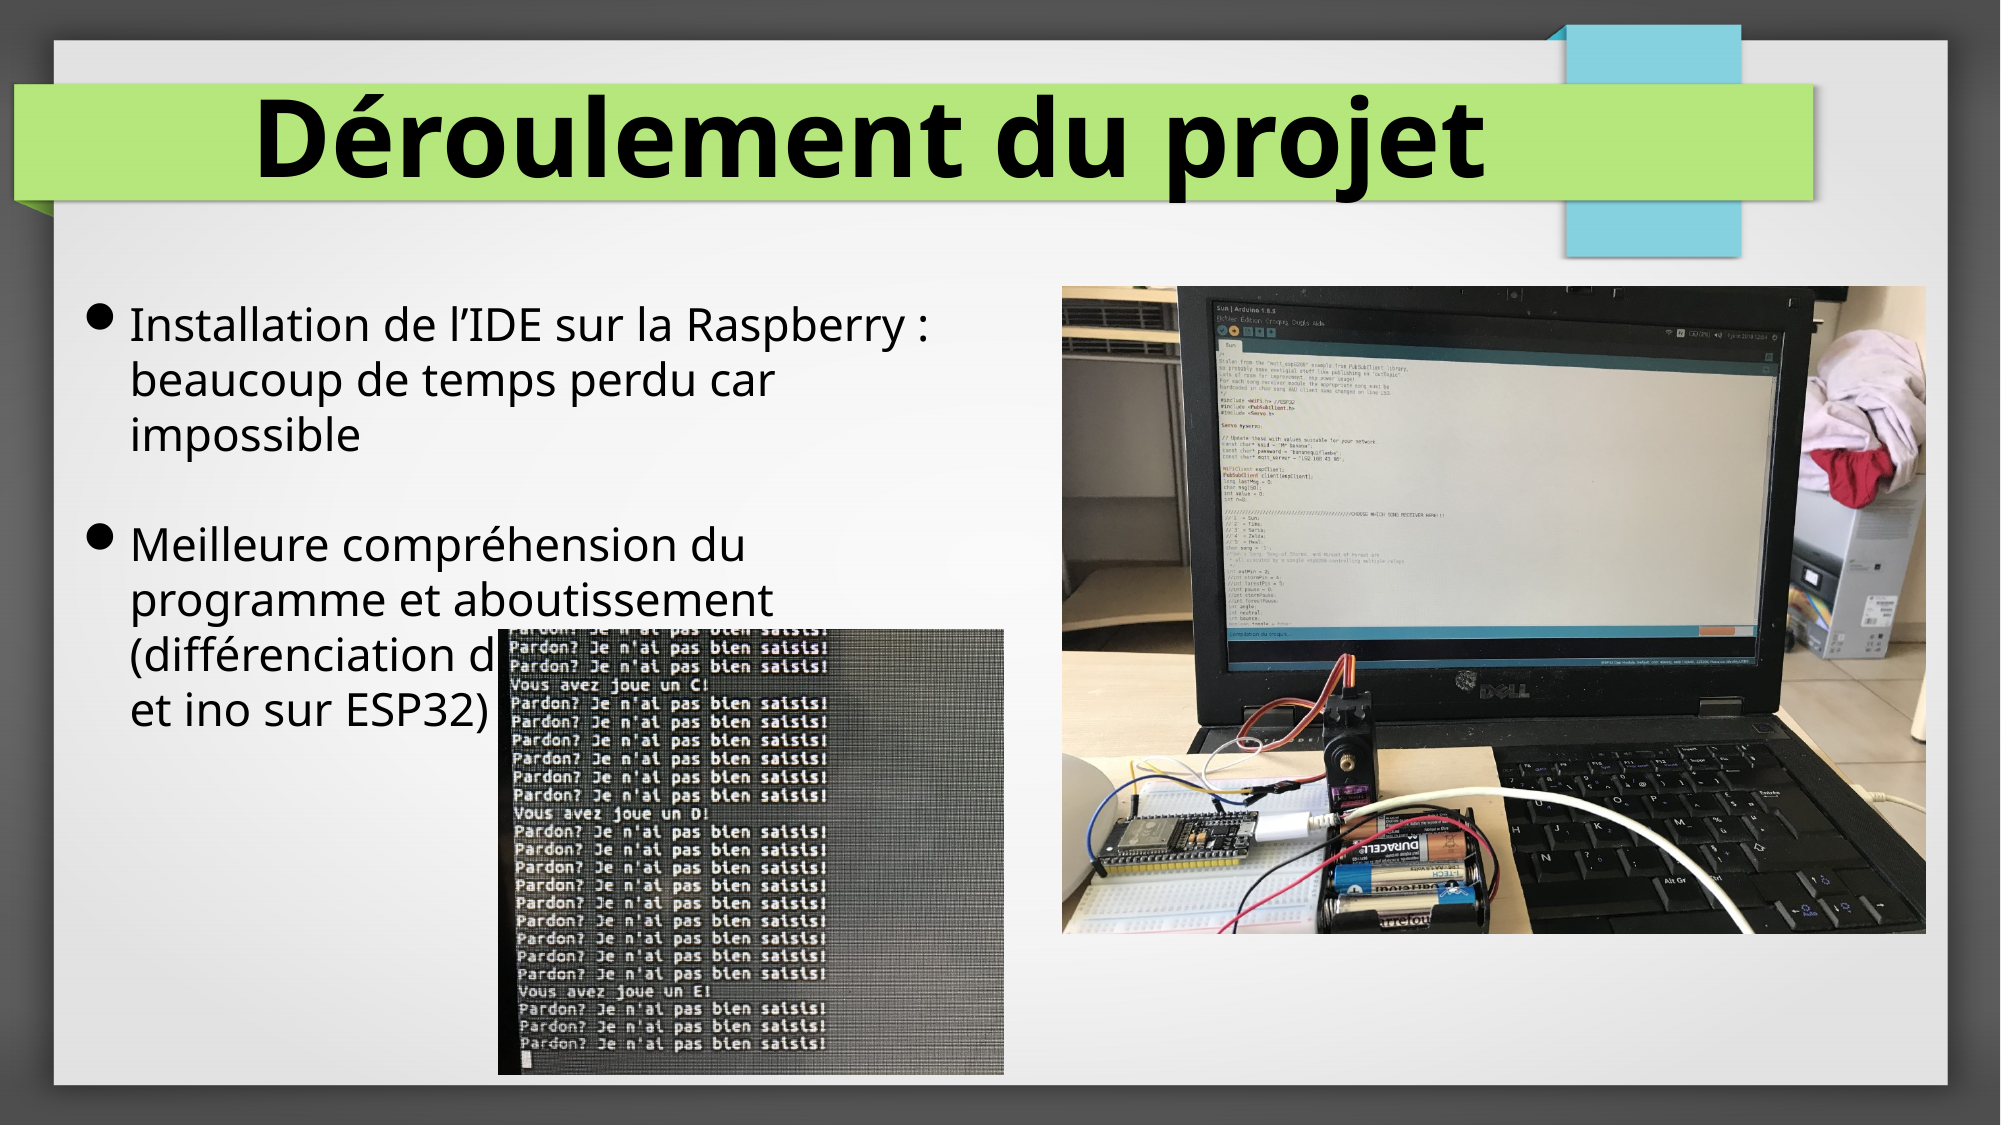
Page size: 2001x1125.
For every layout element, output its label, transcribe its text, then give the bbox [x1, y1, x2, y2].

picture [0, 0, 2001, 1125]
text_box Déroulement du projet [162, 61, 1805, 250]
text_box Installation de l’IDE sur la Raspberry : beaucoup de temps perdu car impossible Meilleure compréhension du programme et aboutissement (différenciation de python sur Raspberry et ino sur ESP32) [59, 224, 1028, 615]
